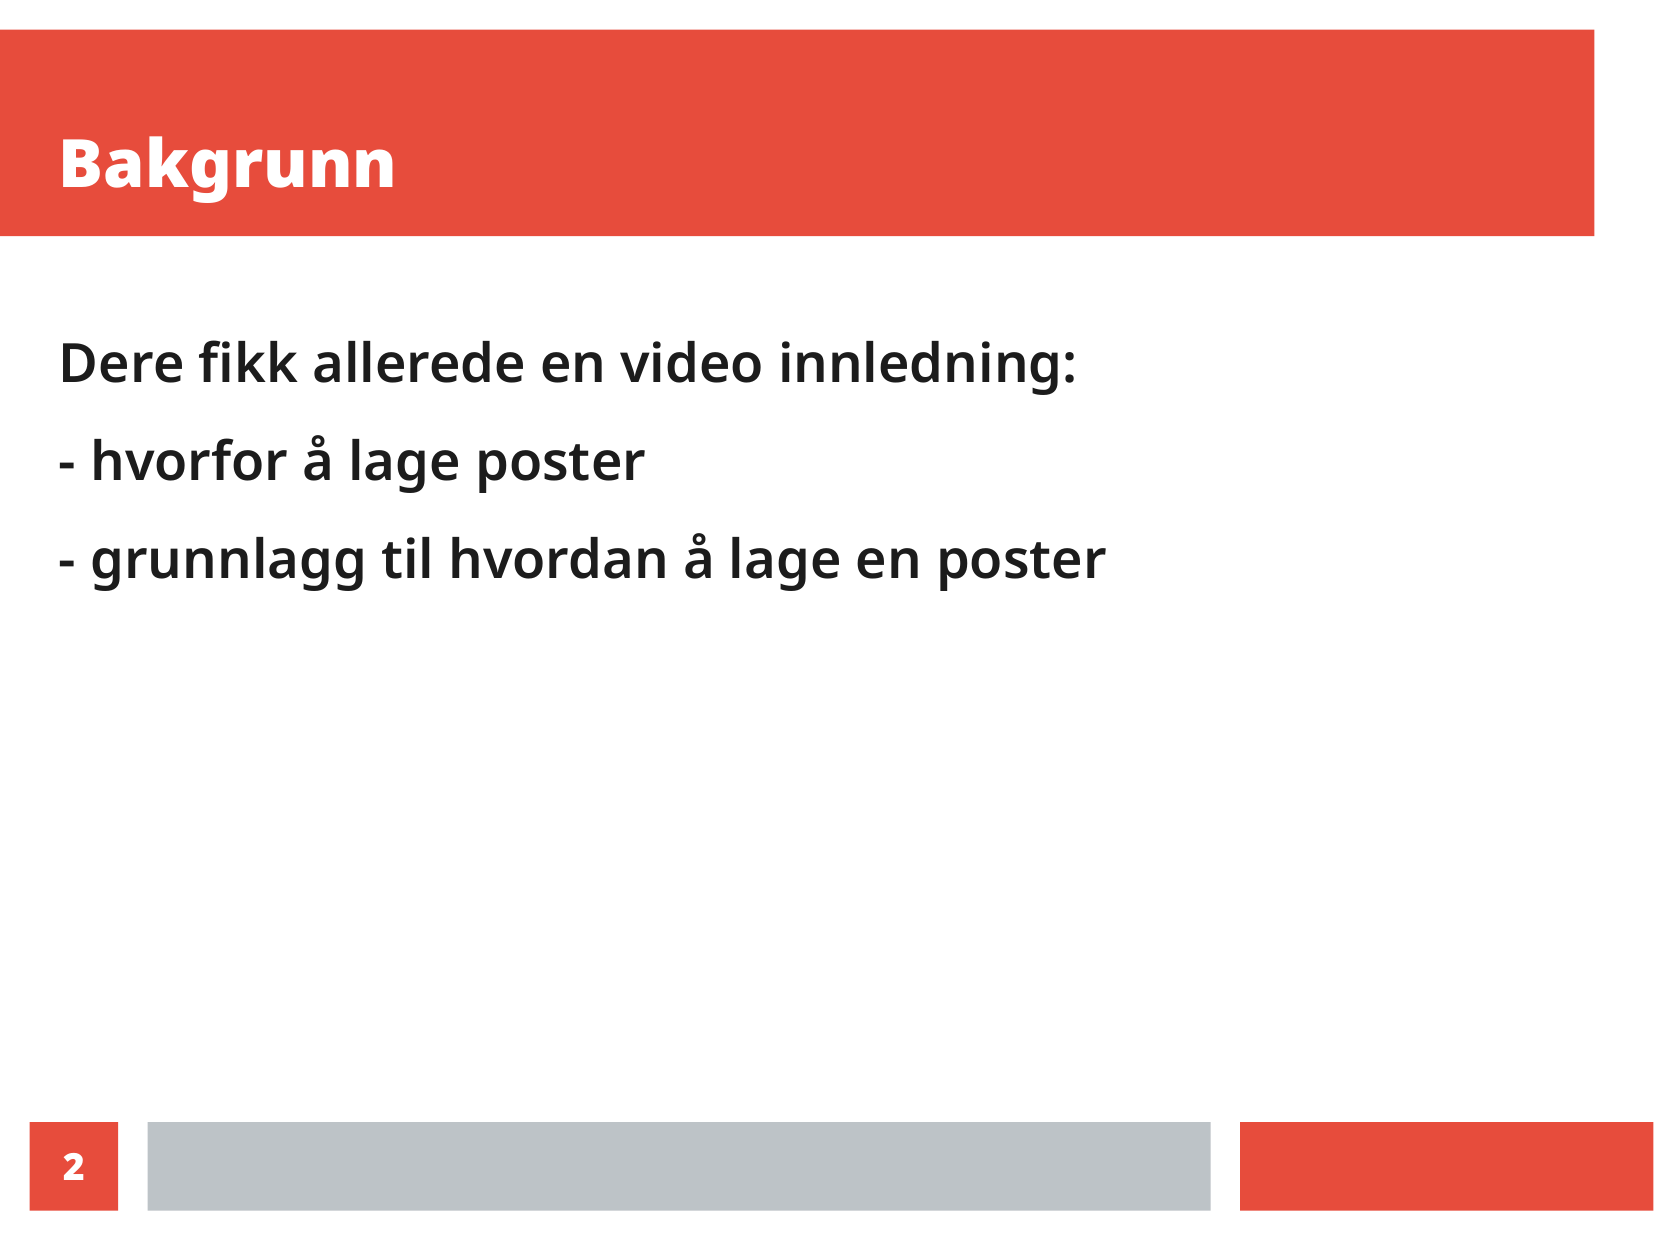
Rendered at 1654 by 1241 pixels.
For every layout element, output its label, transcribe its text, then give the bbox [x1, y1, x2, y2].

list Dere fikk allerede en video innledning: - hvorfor å lage poster - grunnlagg til hvordan å lage en poster [59, 324, 1565, 1093]
title Bakgrunn [59, 59, 1595, 207]
